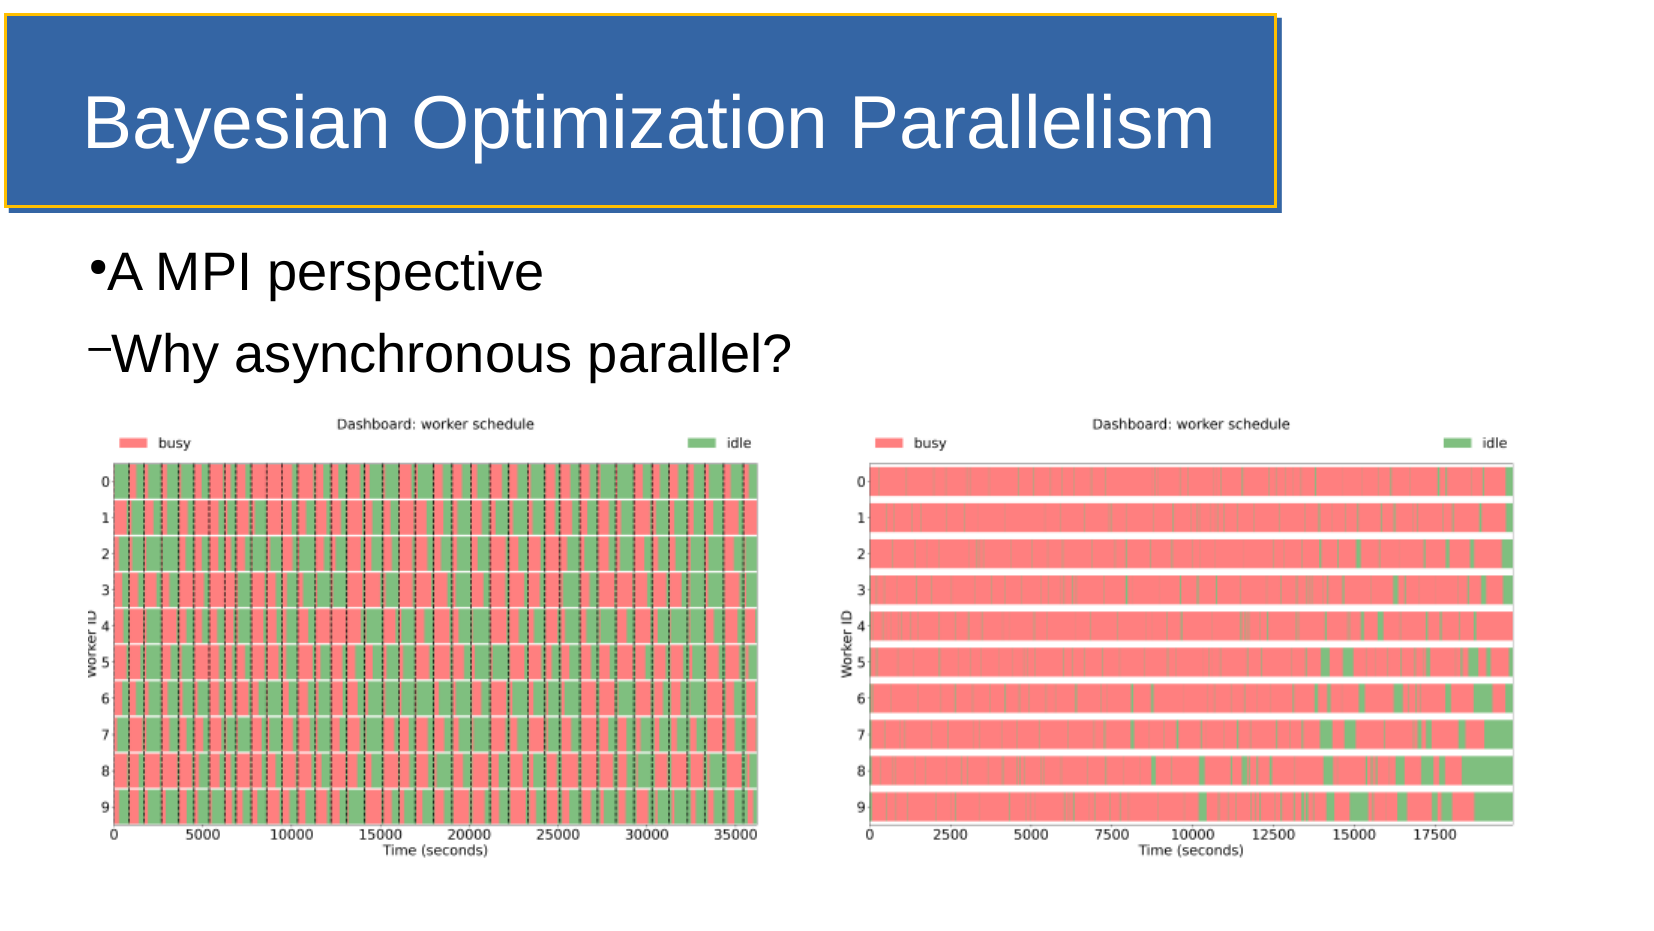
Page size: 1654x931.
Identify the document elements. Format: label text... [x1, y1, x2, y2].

title Bayesian Optimization Parallelism [82, 44, 1235, 192]
list A MPI perspective Why asynchronous parallel? [88, 236, 1565, 798]
picture [88, 412, 1528, 867]
